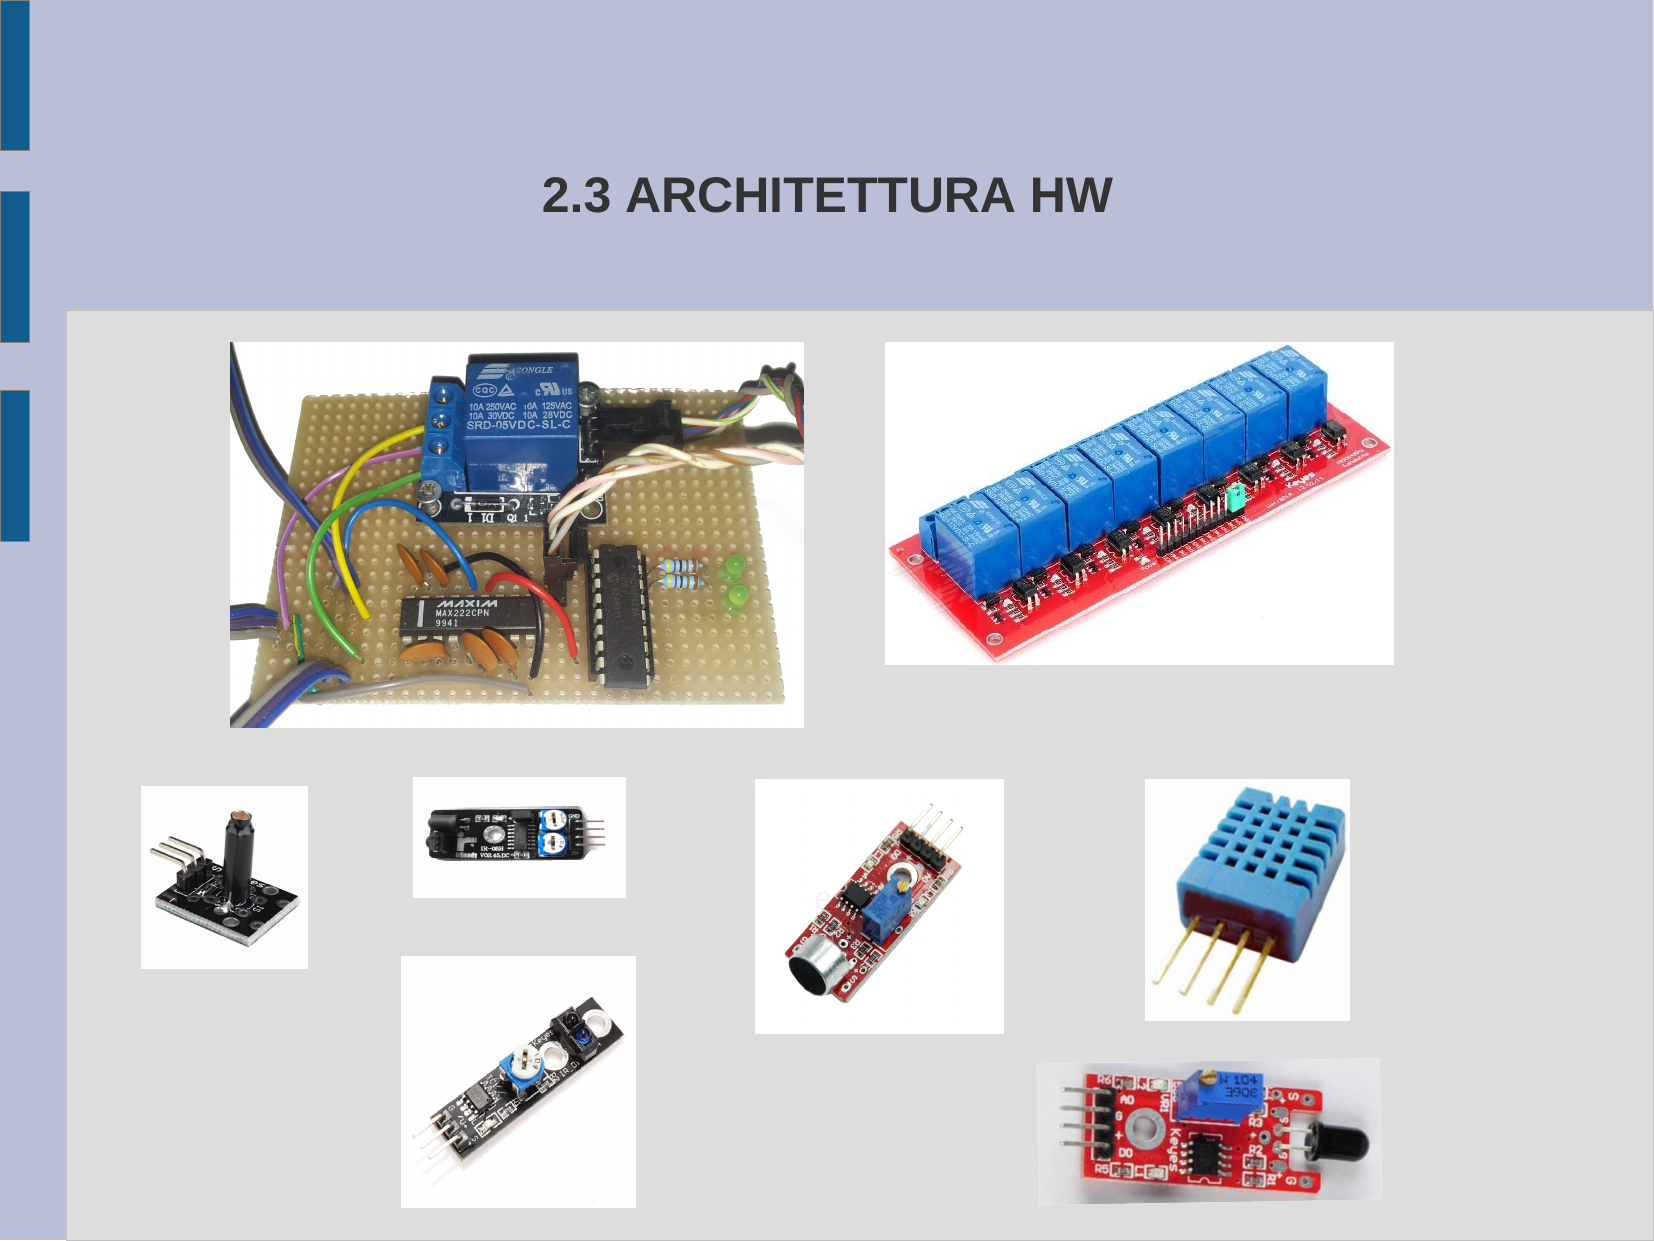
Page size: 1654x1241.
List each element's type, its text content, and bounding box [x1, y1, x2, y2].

title 2.3 ARCHITETTURA HW [121, 91, 1534, 299]
picture [230, 342, 804, 728]
picture [401, 956, 636, 1208]
picture [885, 342, 1394, 665]
picture [1145, 779, 1350, 1021]
picture [412, 777, 626, 898]
picture [141, 779, 308, 976]
picture [1037, 1058, 1382, 1205]
picture [755, 779, 1004, 1034]
